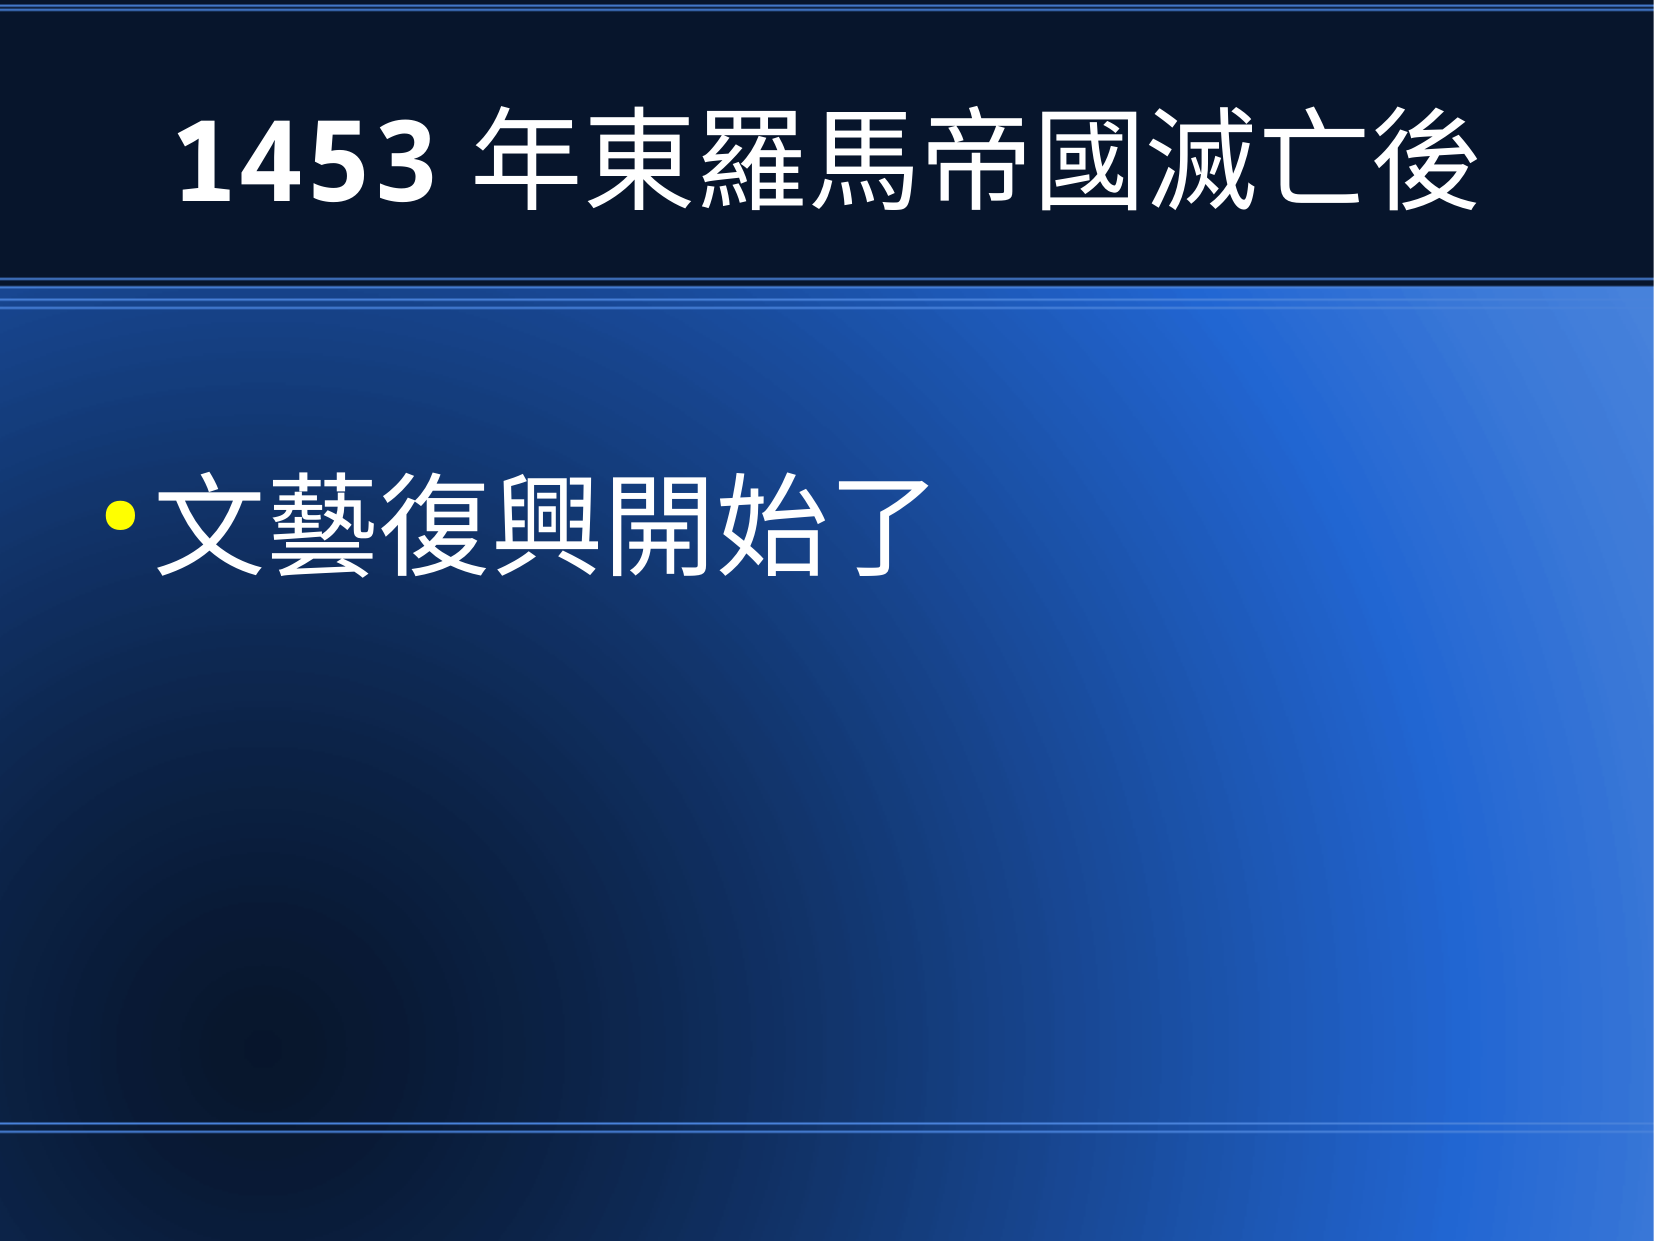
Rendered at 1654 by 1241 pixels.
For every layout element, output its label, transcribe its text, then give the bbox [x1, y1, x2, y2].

picture [0, 0, 1654, 1241]
list 文藝復興開始了 [82, 355, 1571, 1241]
title 1453年東羅馬帝國滅亡後 [82, 49, 1571, 257]
